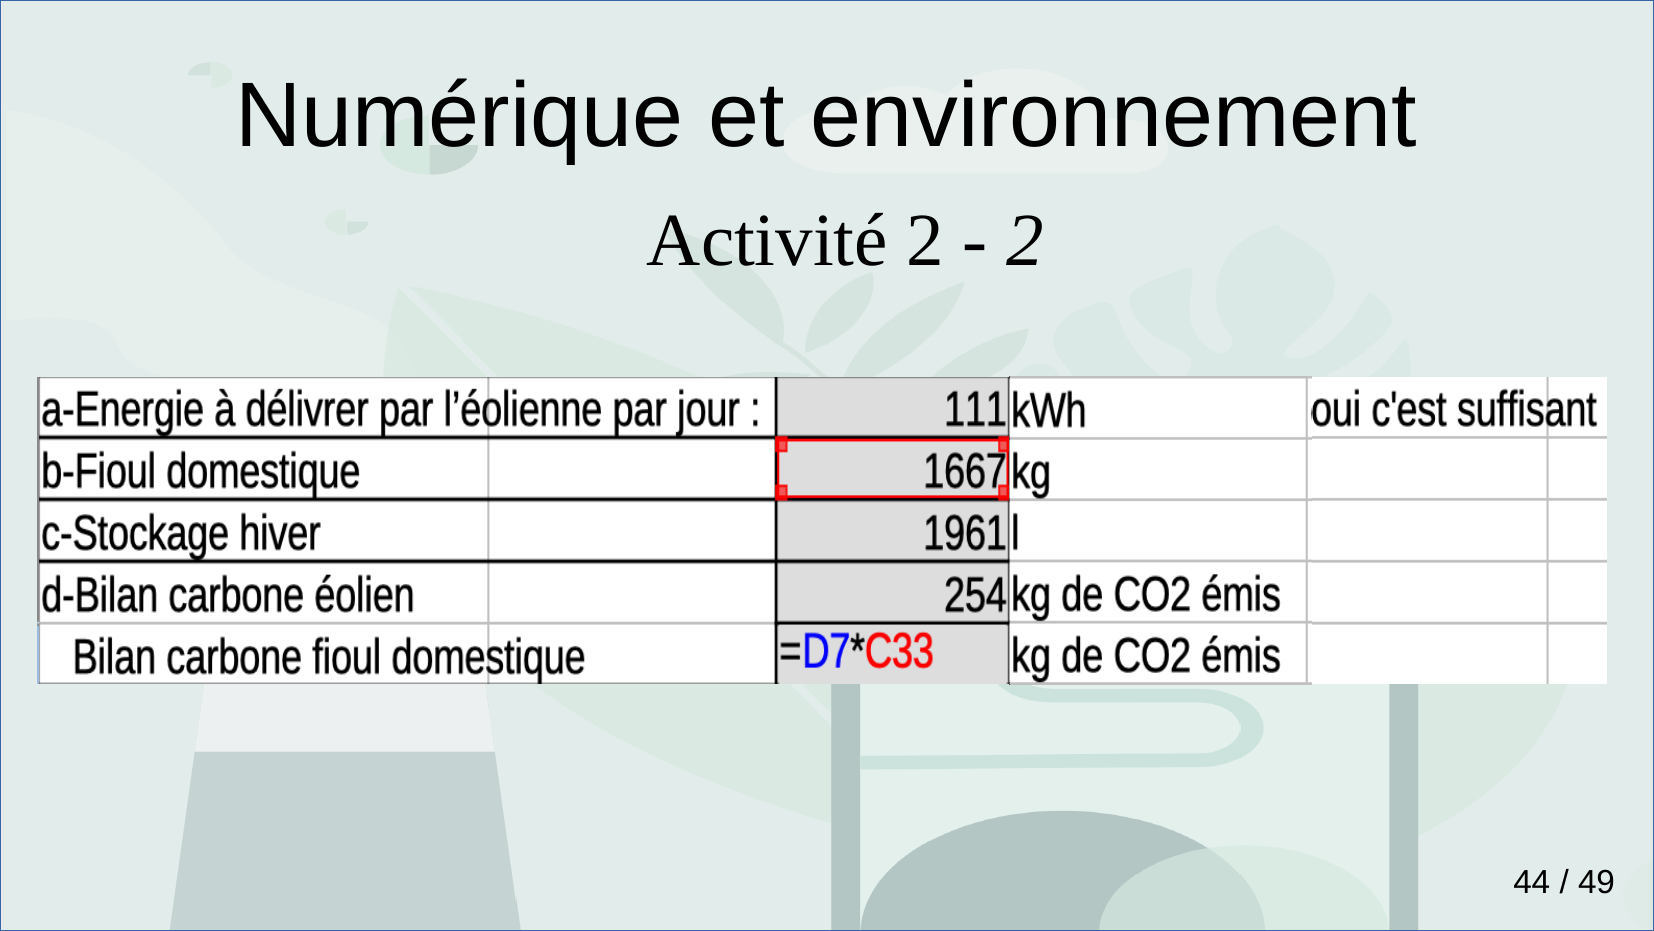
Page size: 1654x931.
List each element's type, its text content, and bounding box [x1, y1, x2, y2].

picture [37, 376, 1607, 685]
text_box Activité 2 - 2 [574, 191, 1117, 372]
text_box <number> / 49 [1341, 855, 1630, 926]
text_box [0, 0, 1654, 931]
title Numérique et environnement [82, 37, 1571, 193]
